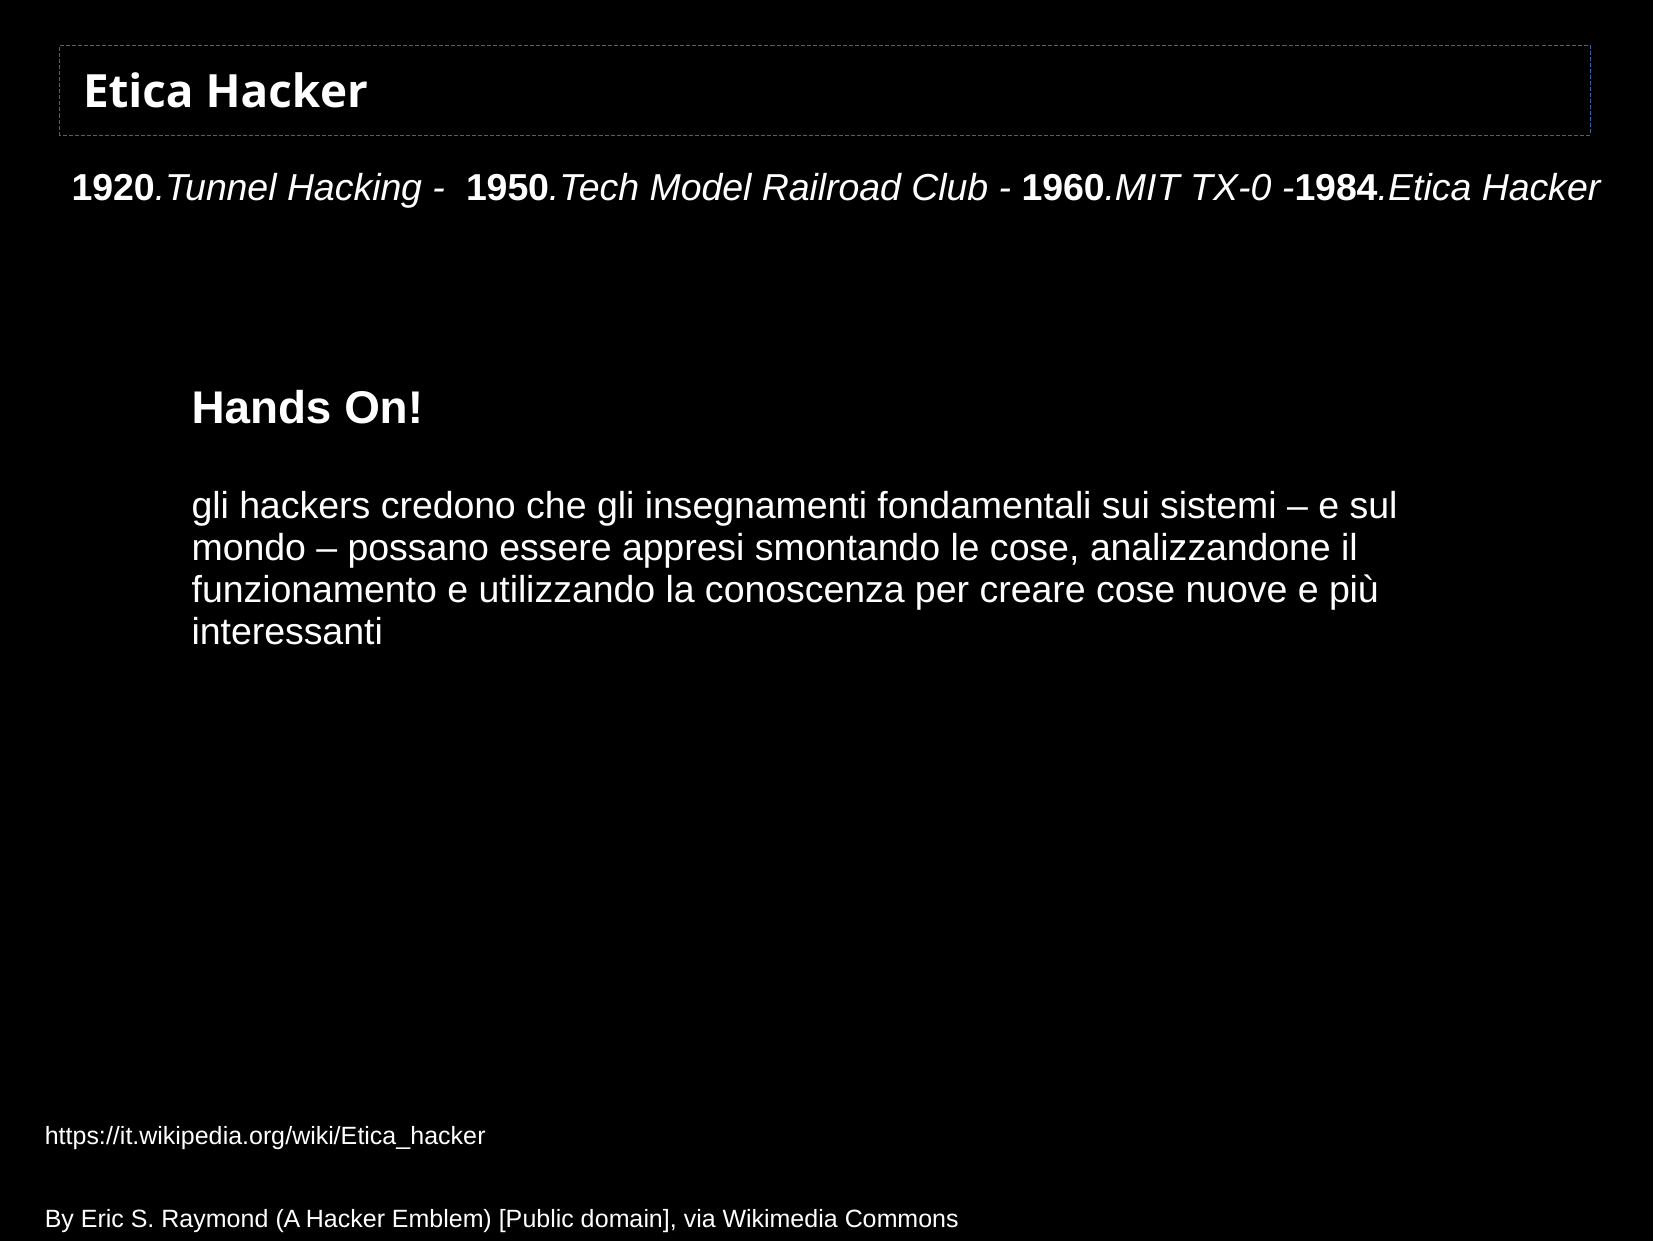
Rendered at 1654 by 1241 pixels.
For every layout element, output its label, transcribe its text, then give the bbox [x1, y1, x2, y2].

text_box [30, 1095, 1396, 1166]
text_box https://it.wikipedia.org/wiki/Etica_hacker [30, 1114, 712, 1158]
text_box Hands On! gli hackers credono che gli insegnamenti fondamentali sui sistemi – e sul mondo – possano essere appresi smontando le cose, analizzandone il funzionamento e utilizzando la conoscenza per creare cose nuove e più interessanti [176, 375, 1501, 796]
text_box 1920.Tunnel Hacking - 1950.Tech Model Railroad Club - 1960.MIT TX-0 -1984.Etica Hacker [56, 159, 1621, 268]
text_box By Eric S. Raymond (A Hacker Emblem) [Public domain], via Wikimedia Commons [30, 1197, 1172, 1241]
list Etica Hacker [59, 45, 1591, 136]
